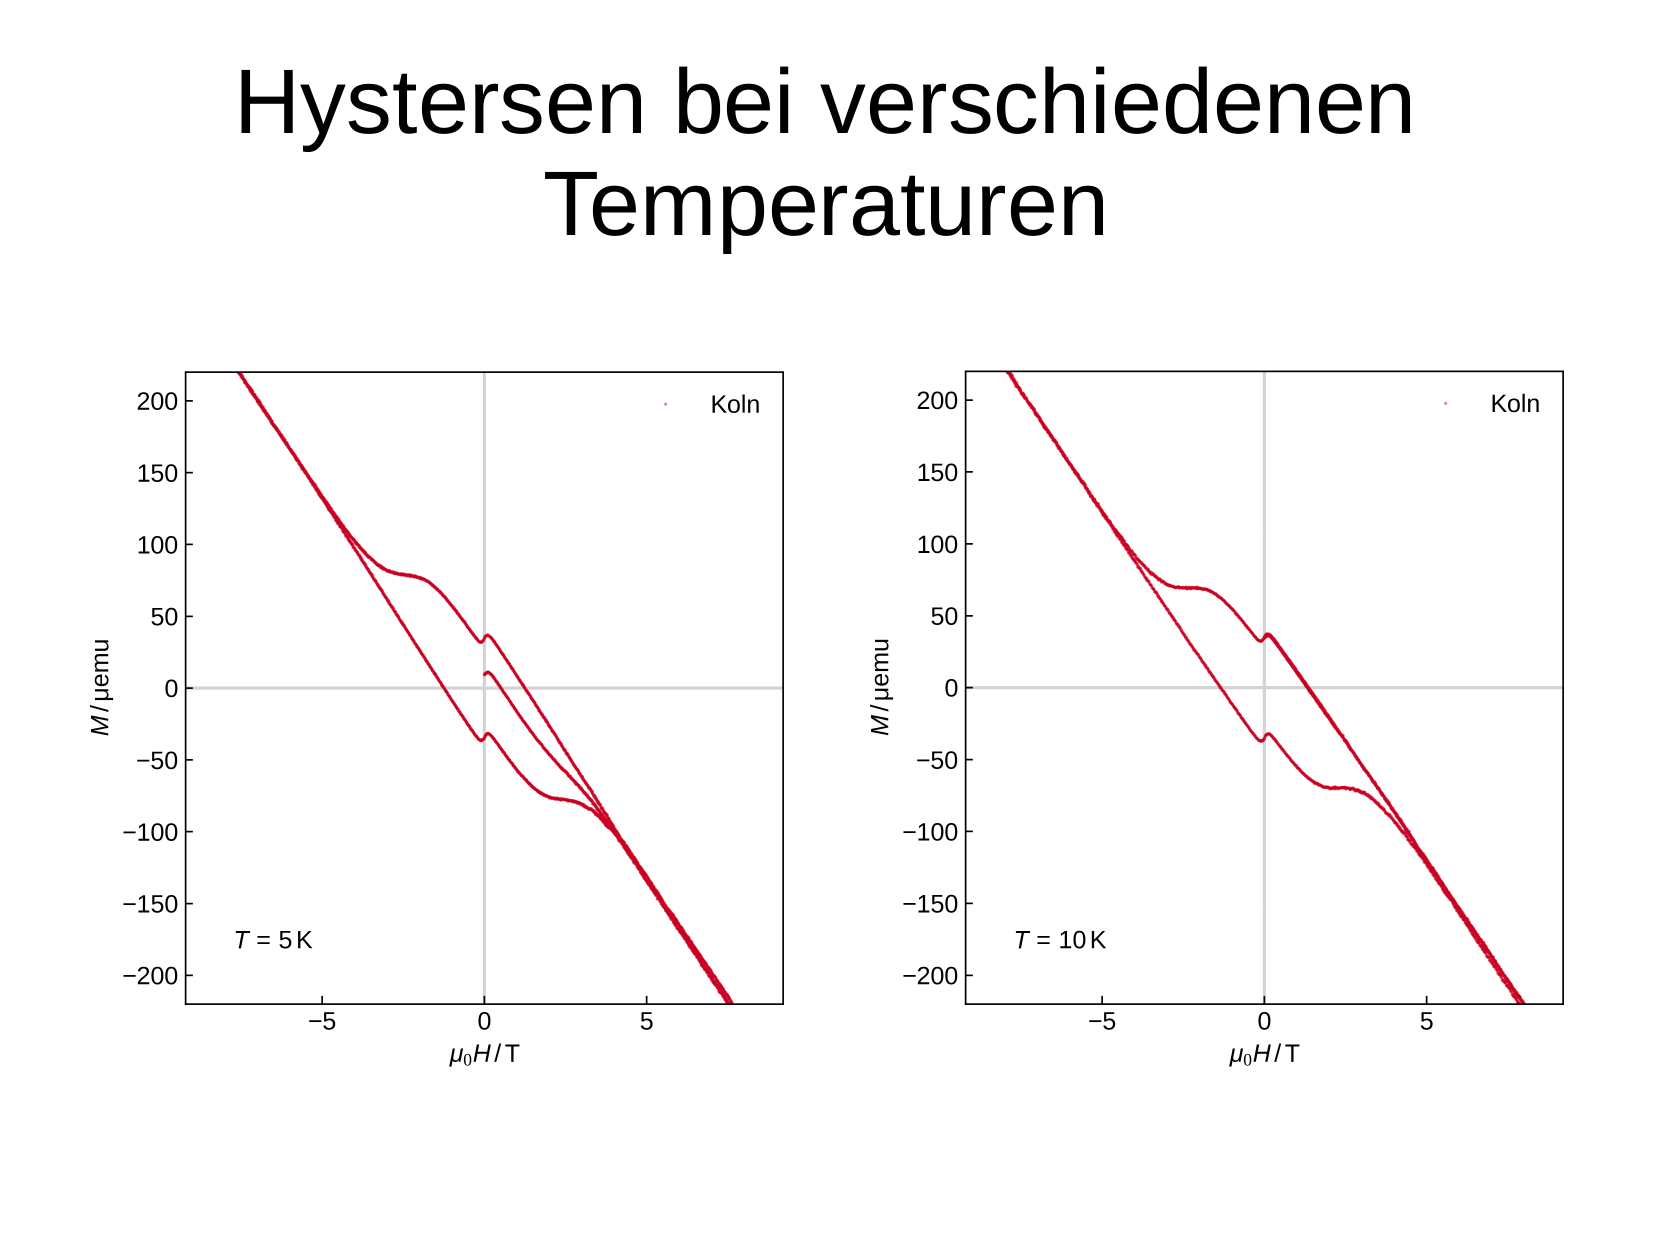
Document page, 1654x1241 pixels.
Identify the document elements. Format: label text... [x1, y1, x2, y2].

title Hystersen bei verschiedenen Temperaturen [82, 49, 1571, 257]
picture [840, 344, 1590, 1095]
picture [60, 345, 810, 1096]
